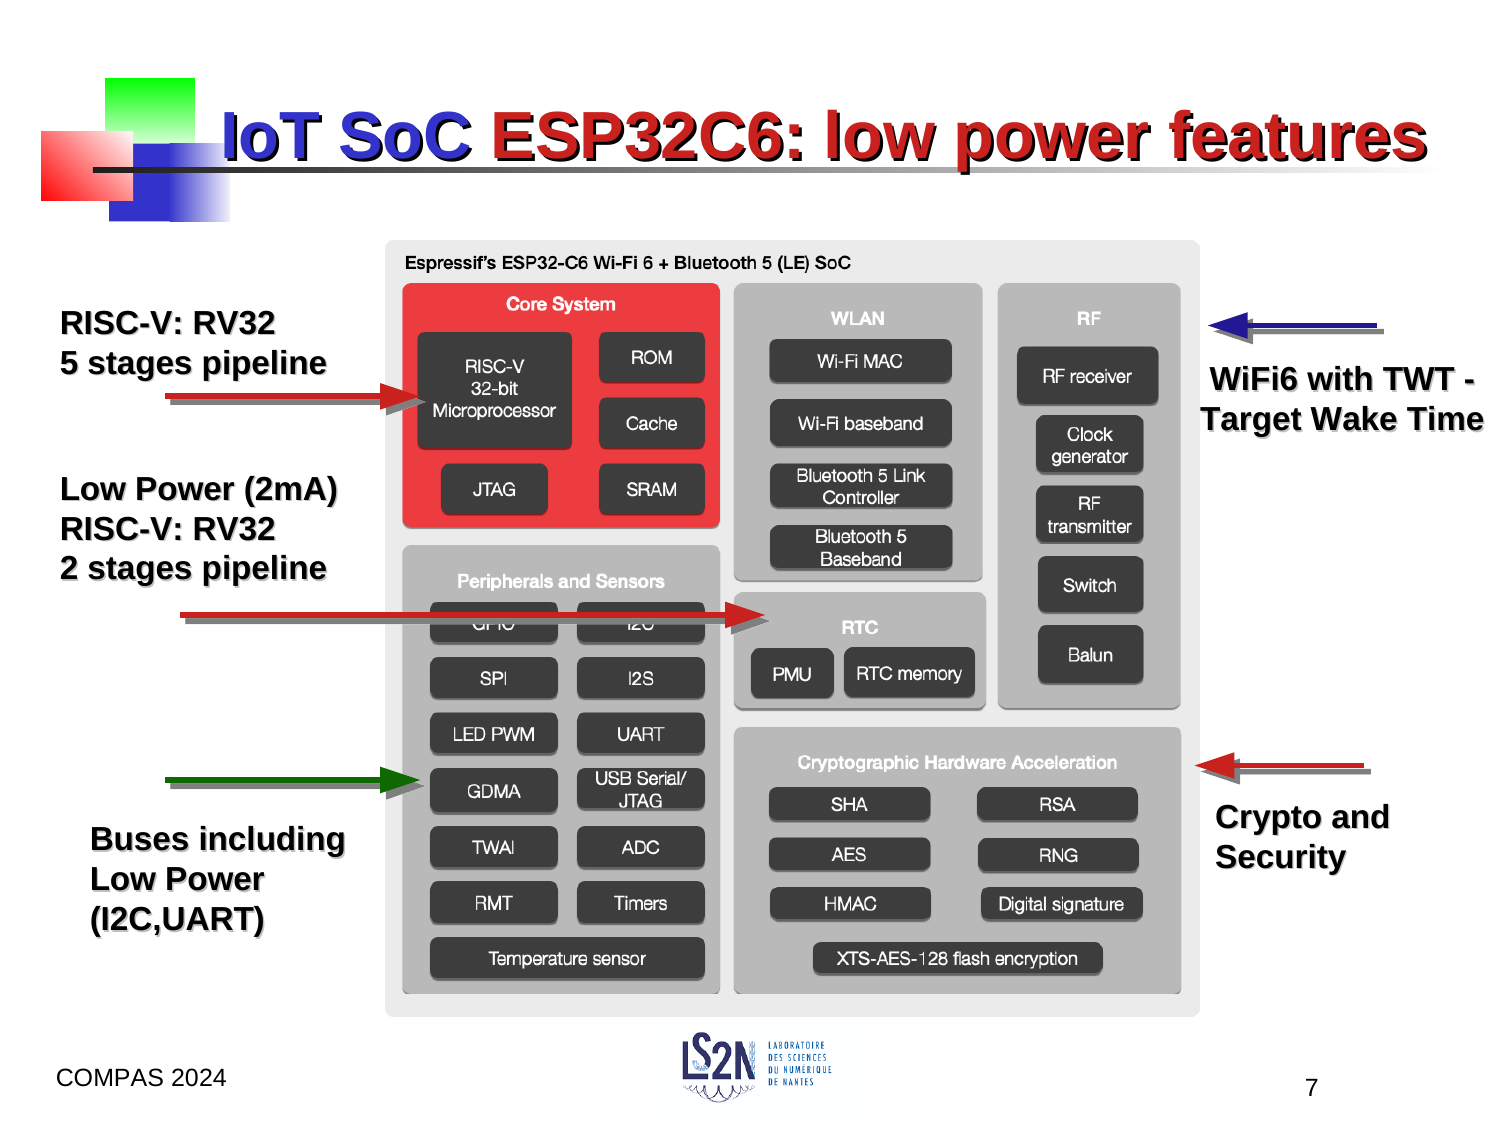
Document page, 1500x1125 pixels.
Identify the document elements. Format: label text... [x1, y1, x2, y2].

text_box RISC-V: RV32 5 stages pipeline [45, 293, 406, 399]
text_box Low Power (2mA) RISC-V: RV32 2 stages pipeline [45, 459, 406, 595]
picture [381, 237, 1202, 1125]
title IoT SoC ESP32C6: low power features [134, 84, 1474, 180]
text_box WiFi6 with TWT - Target Wake Time [1185, 350, 1500, 490]
text_box Buses including Low Power (I2C,UART) [75, 810, 376, 946]
text_box Crypto and Security [1200, 787, 1456, 883]
